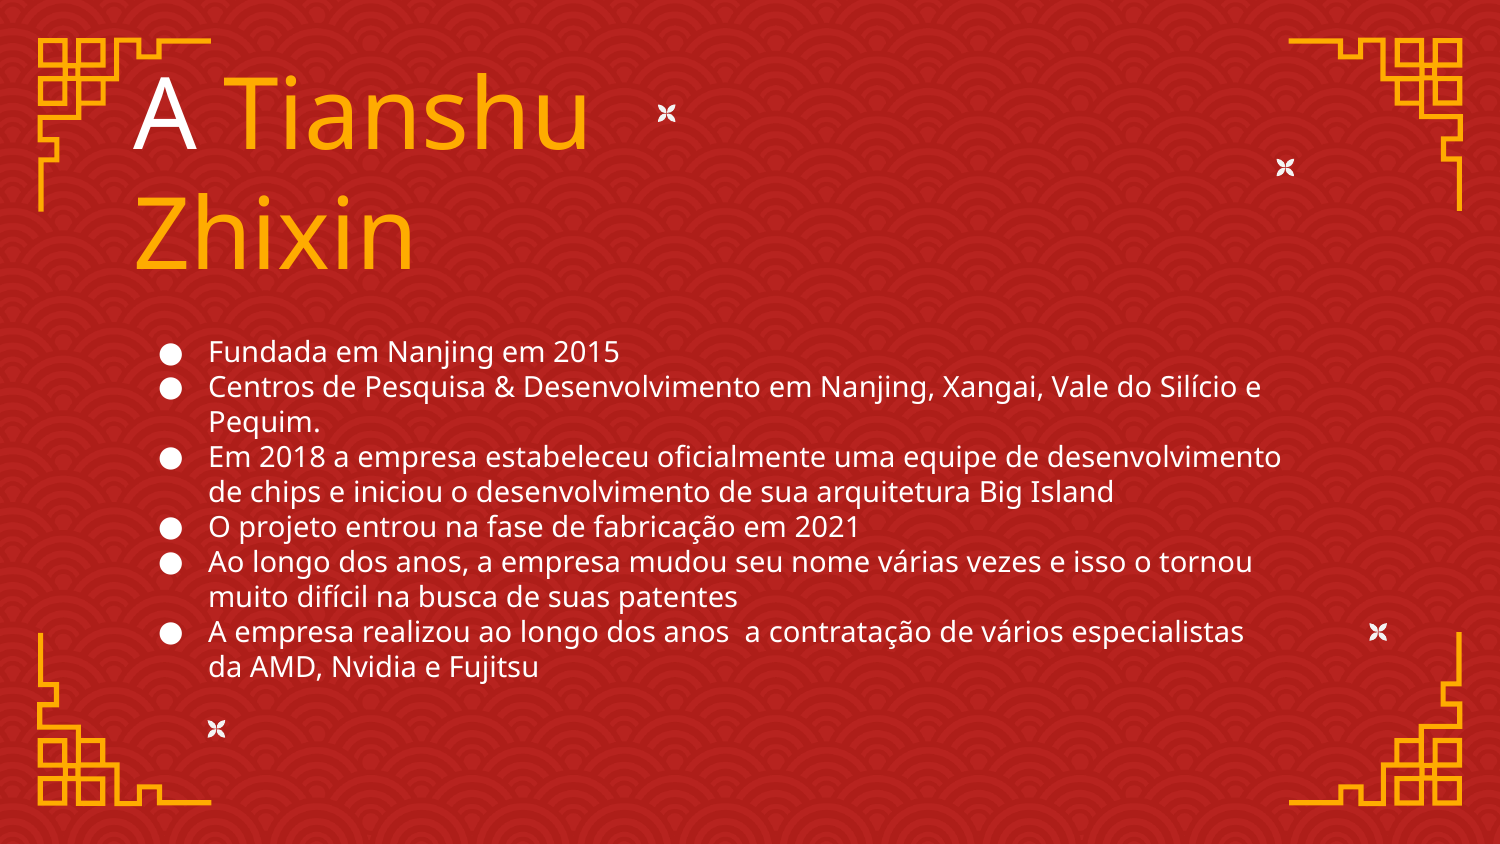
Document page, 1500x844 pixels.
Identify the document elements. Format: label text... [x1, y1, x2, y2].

subtitle Fundada em Nanjing em 2015 Centros de Pesquisa & Desenvolvimento em Nanjing, Xangai, Vale do Silício e Pequim. Em 2018 a empresa estabeleceu oficialmente uma equipe de desenvolvimento de chips e iniciou o desenvolvimento de sua arquitetura Big Island O projeto entrou na fase de fabricação em 2021 Ao longo dos anos, a empresa mudou seu nome várias vezes e isso o tornou muito difícil na busca de suas patentes A empresa realizou ao longo dos anos a contratação de vários especialistas da AMD, Nvidia e Fujitsu [118, 318, 1301, 736]
picture [0, 0, 1500, 844]
title A Tianshu Zhixin [118, 146, 610, 305]
